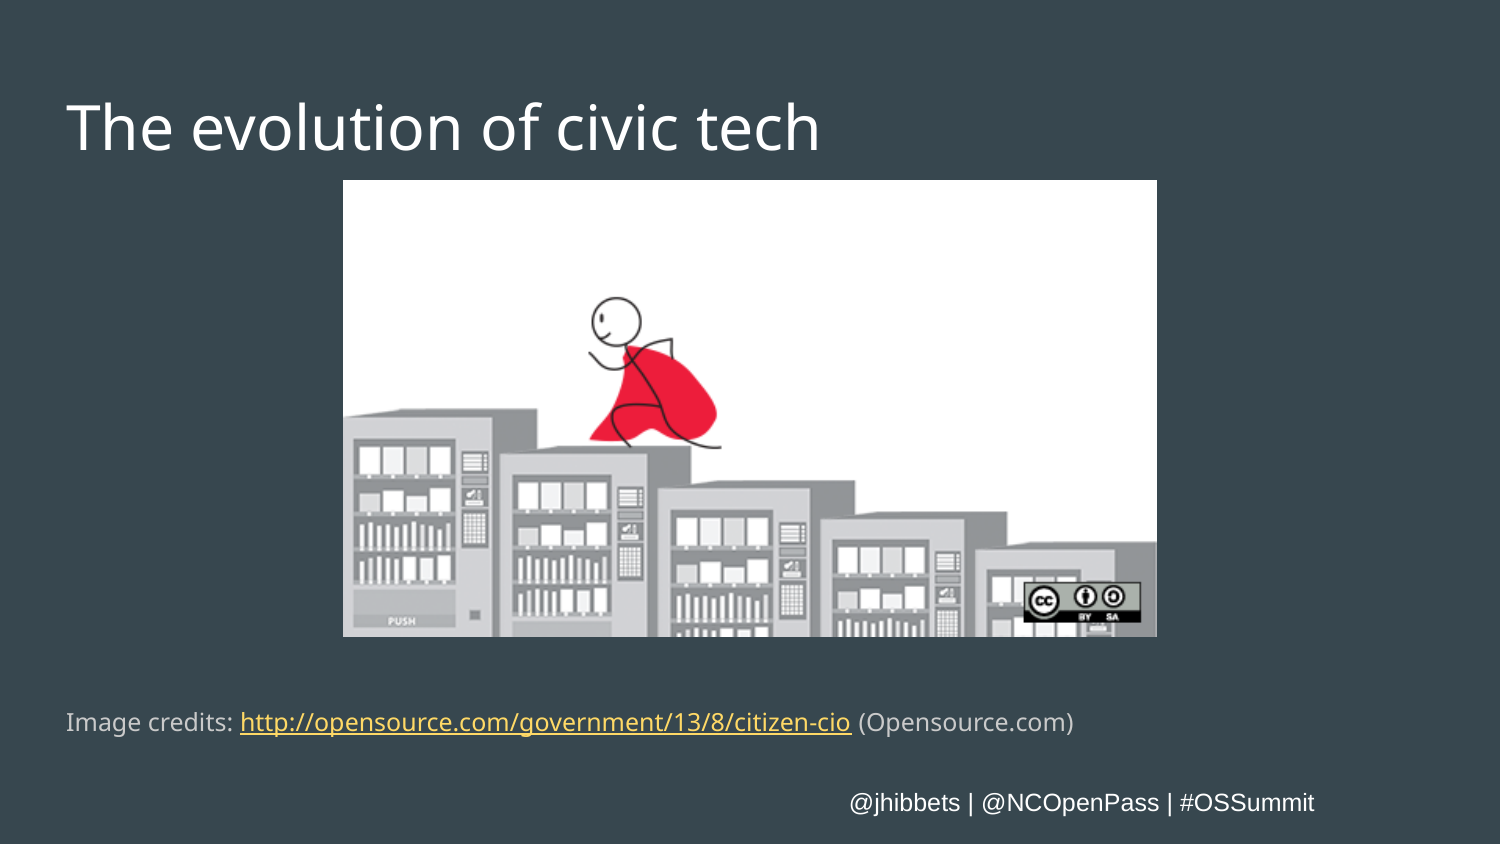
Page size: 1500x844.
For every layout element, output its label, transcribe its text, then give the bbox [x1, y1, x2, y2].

title The evolution of civic tech [51, 72, 1449, 167]
picture [343, 180, 1157, 637]
text_box Image credits: http://opensource.com/government/13/8/citizen-cio (Opensource.com) [51, 686, 1449, 750]
